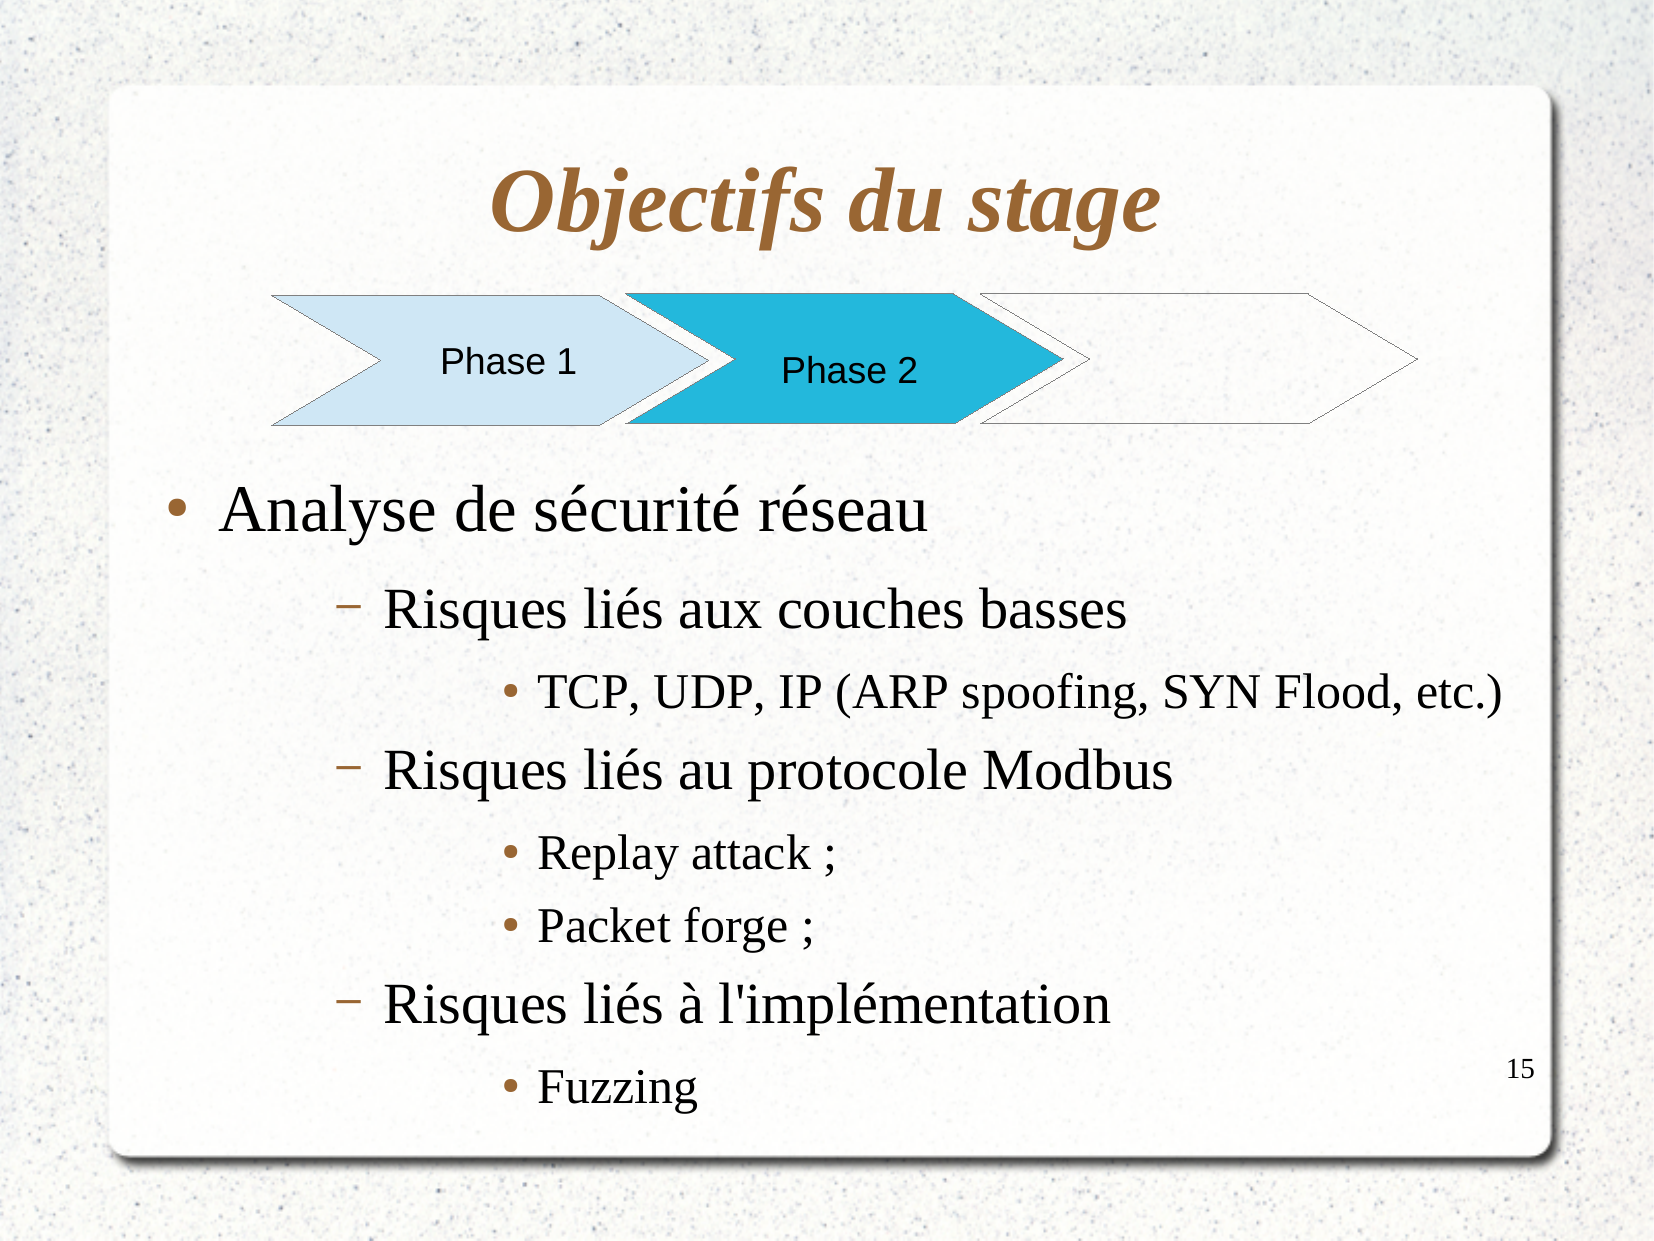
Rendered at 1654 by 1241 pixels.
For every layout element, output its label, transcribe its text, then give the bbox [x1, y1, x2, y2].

picture [0, 0, 1654, 1241]
list Analyse de sécurité réseau Risques liés aux couches basses TCP, UDP, IP (ARP spoofing, SYN Flood, etc.) Risques liés au protocole Modbus Replay attack ; Packet forge ; Risques liés à l'implémentation Fuzzing [147, 472, 1506, 1115]
text_box [625, 293, 1064, 424]
title Objectifs du stage [118, 96, 1536, 304]
text_box [271, 295, 709, 426]
text_box Phase 2 [766, 342, 934, 400]
text_box Phase 1 [425, 332, 593, 390]
